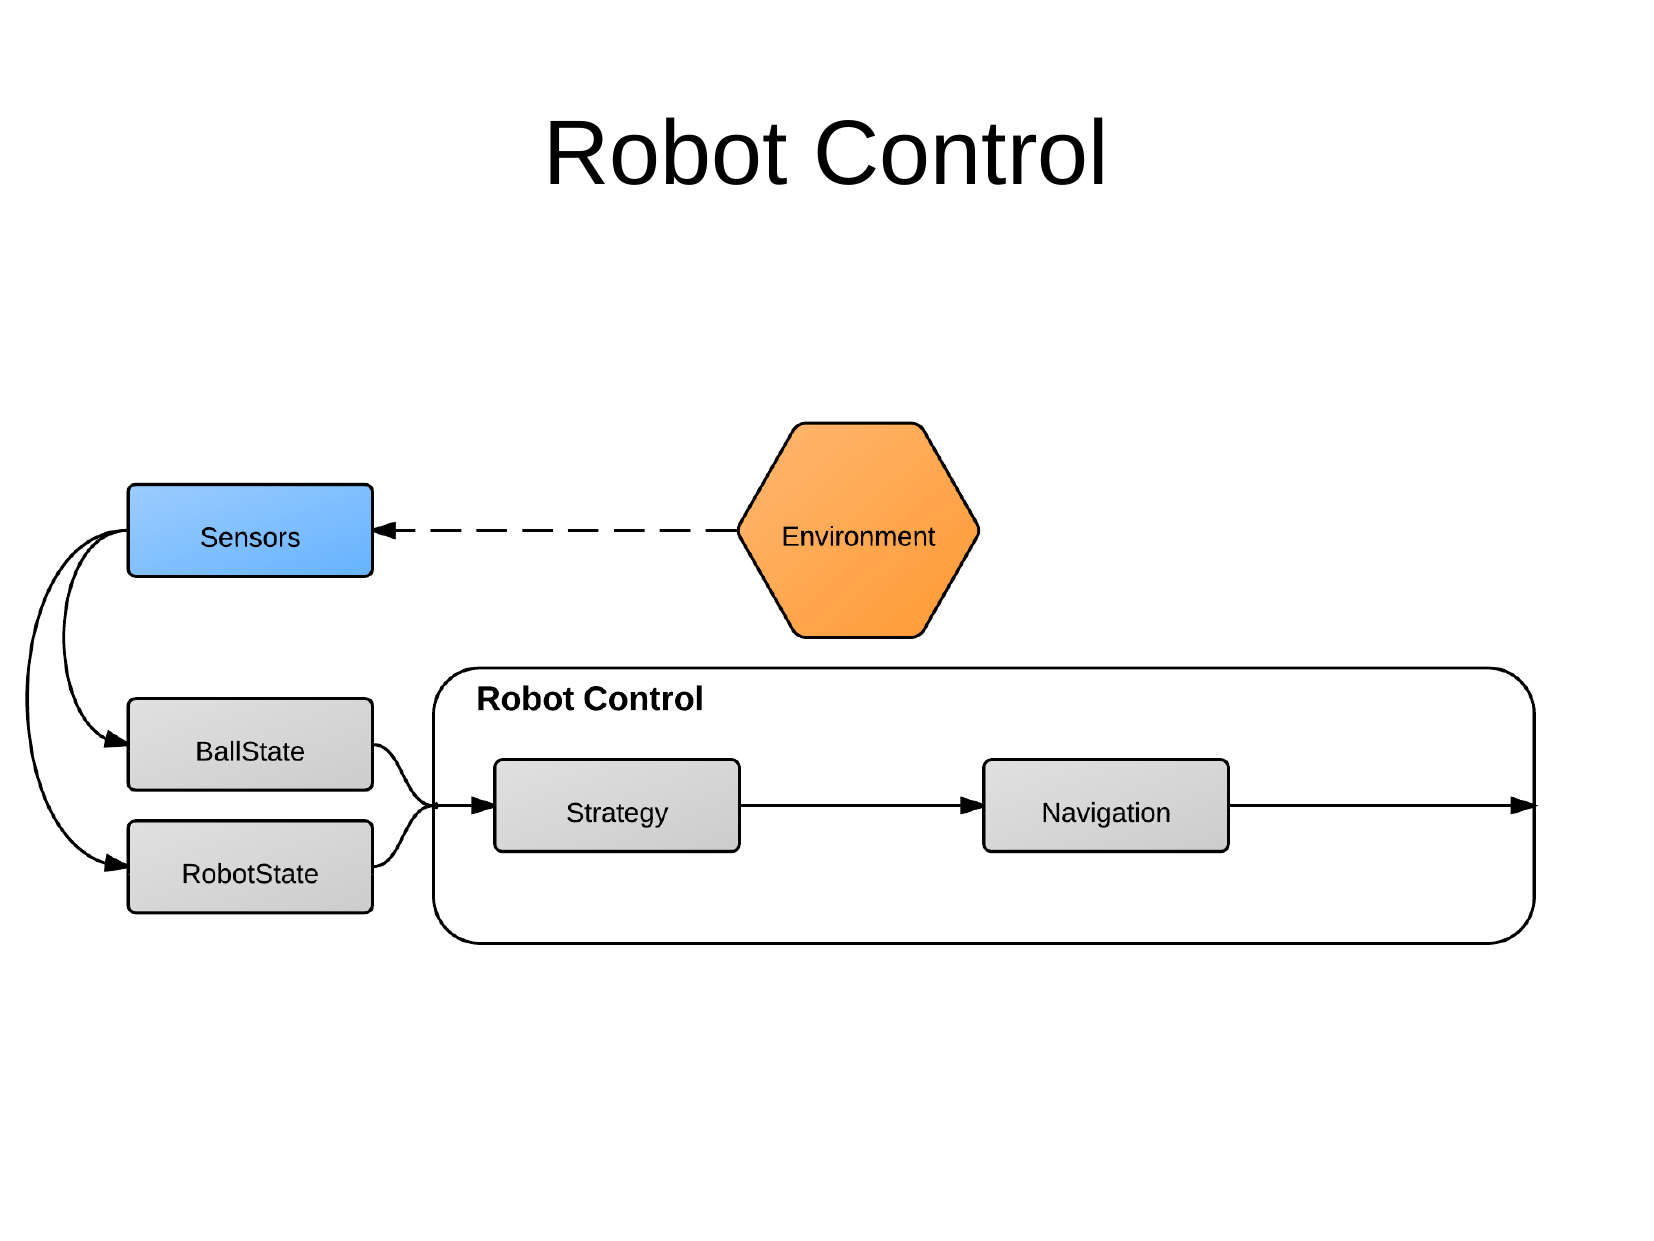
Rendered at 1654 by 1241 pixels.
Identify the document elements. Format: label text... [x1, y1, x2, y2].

title Robot Control [82, 49, 1571, 257]
picture [0, 270, 1654, 1004]
